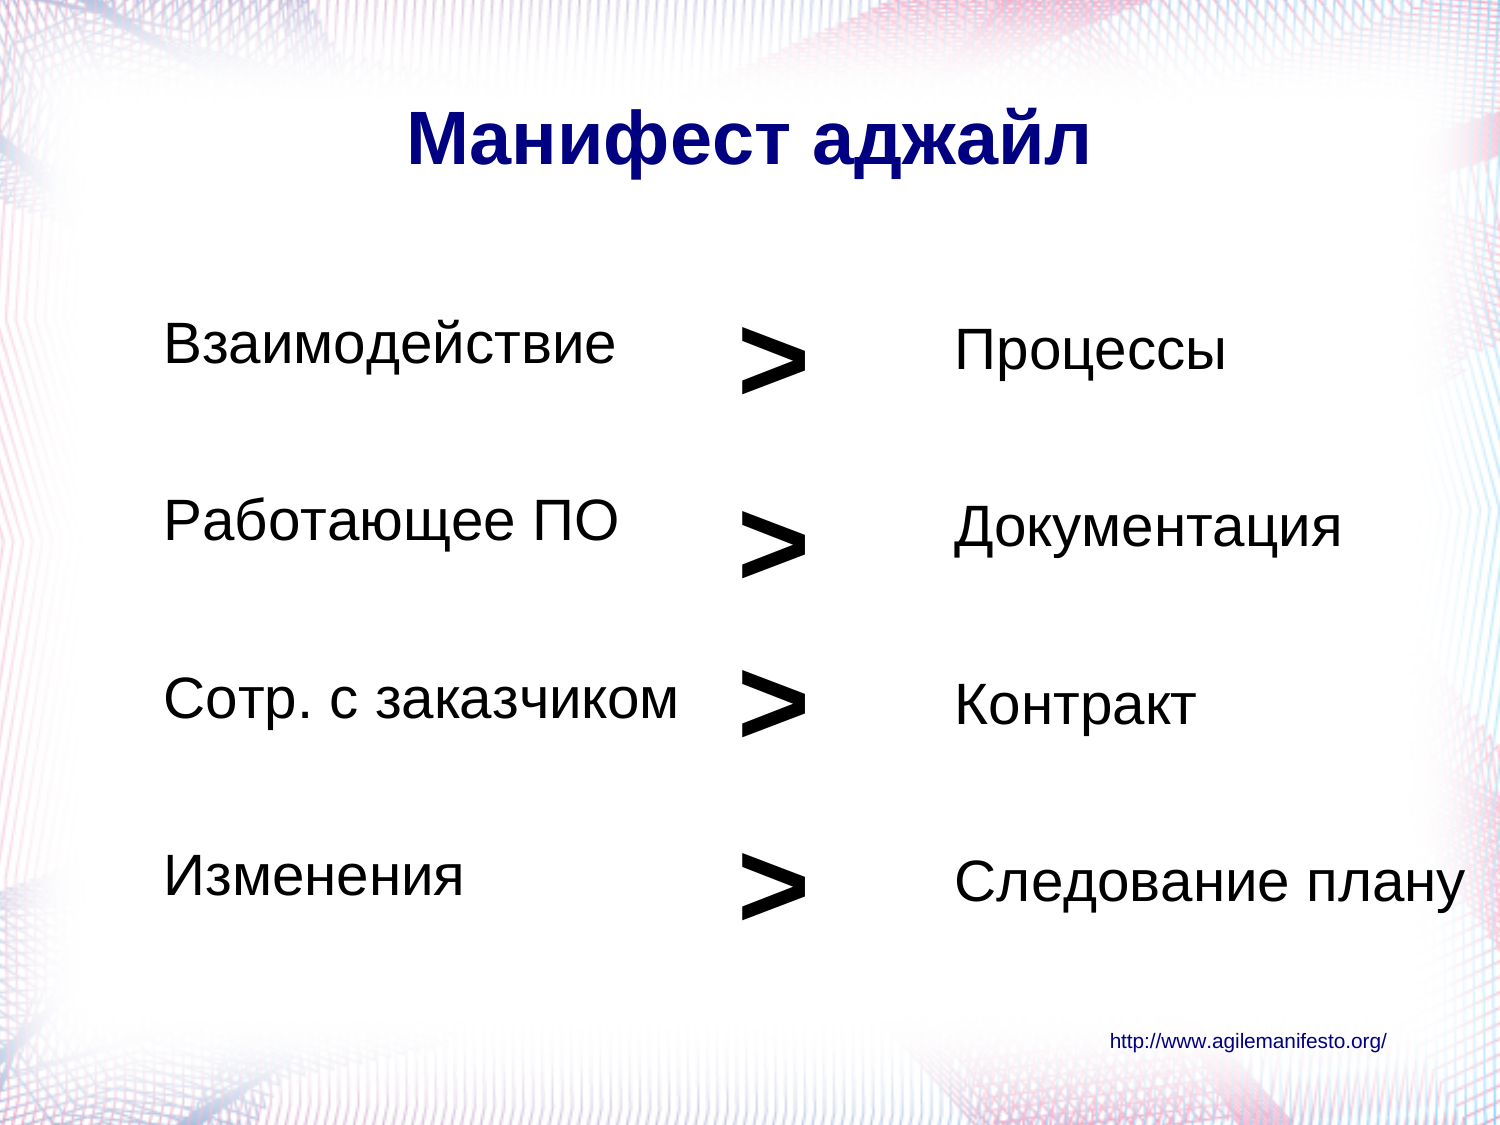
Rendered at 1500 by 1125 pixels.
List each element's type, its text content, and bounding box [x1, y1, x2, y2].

text_box > [722, 796, 826, 962]
title Манифест аджайл [75, 44, 1425, 233]
text_box http://www.agilemanifesto.org/ [1095, 1020, 1456, 1066]
text_box > [722, 613, 826, 778]
picture [0, 0, 1500, 1125]
text_box > [722, 270, 826, 436]
list Процессы Документация Контракт Следование плану [884, 316, 1500, 914]
text_box > [722, 453, 826, 613]
list Взаимодействие Работающее ПО Сотр. с заказчиком Изменения [92, 310, 708, 908]
